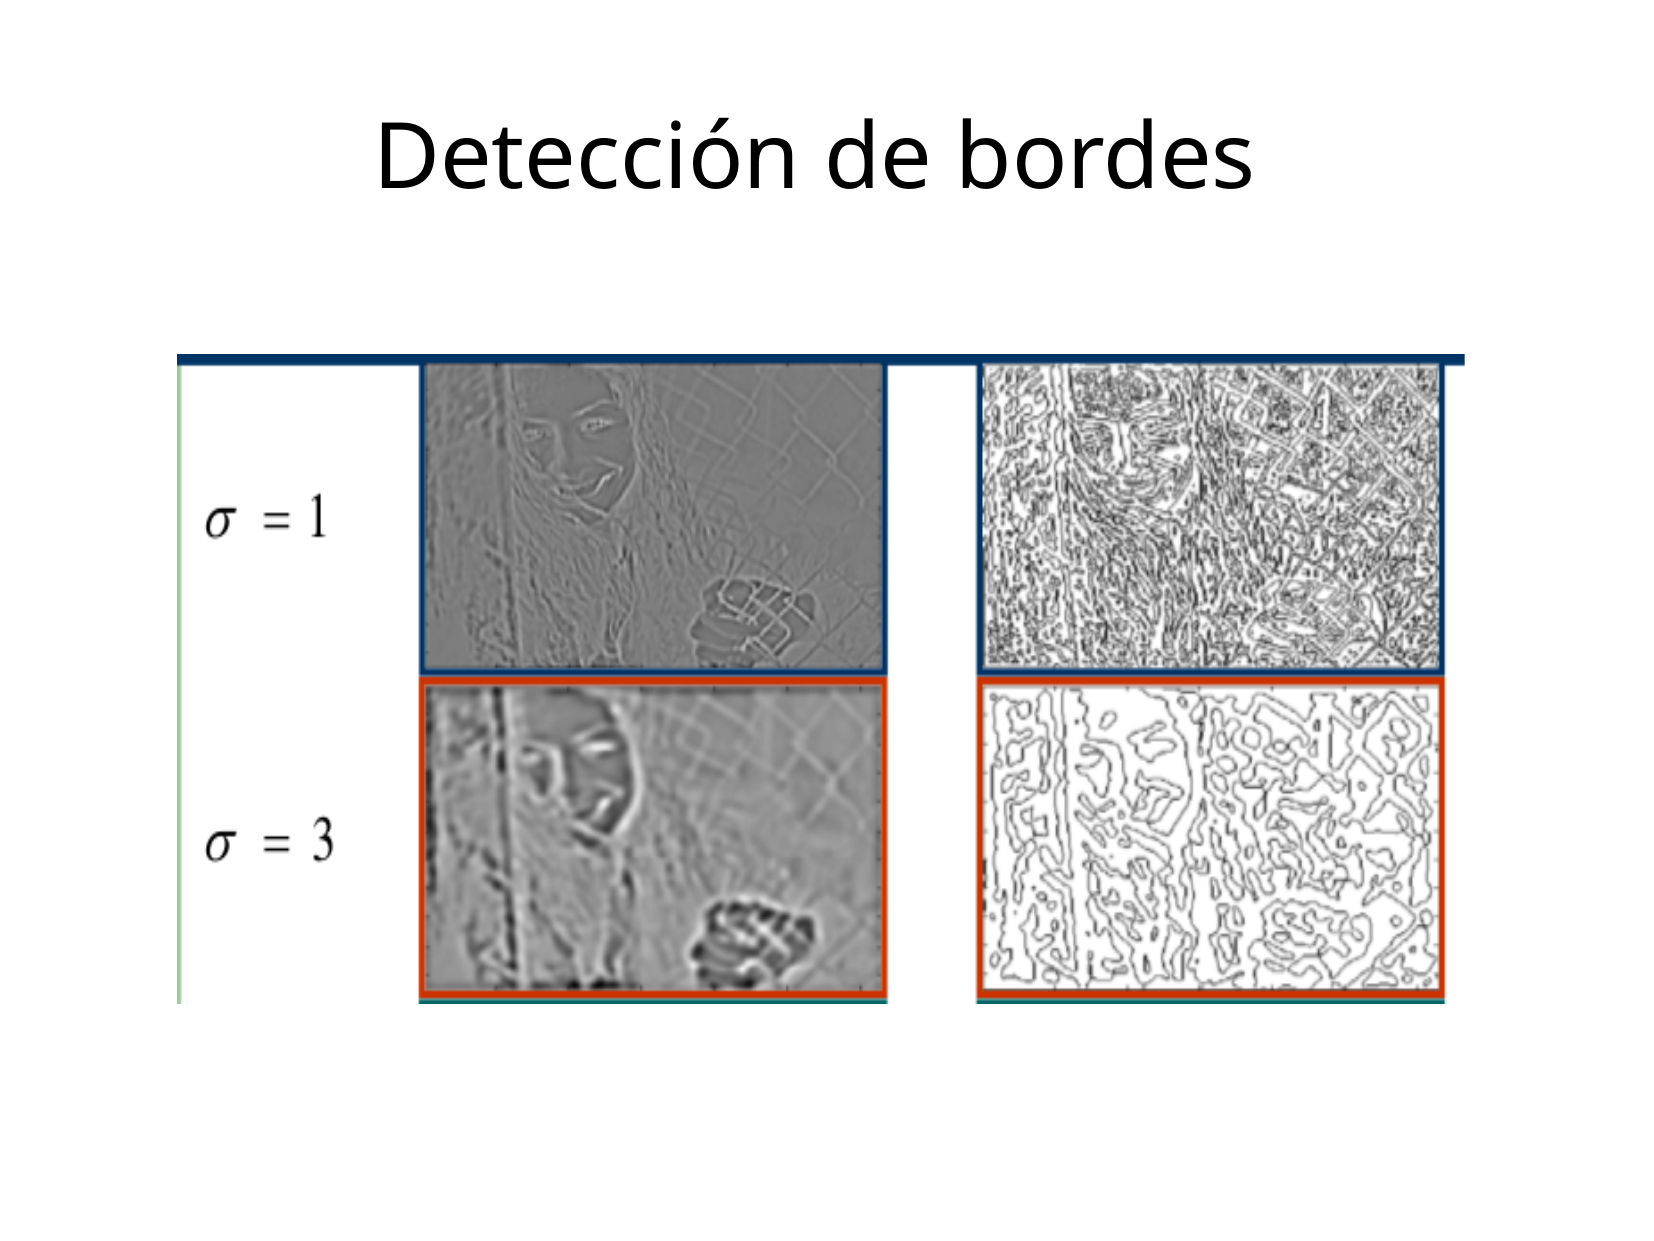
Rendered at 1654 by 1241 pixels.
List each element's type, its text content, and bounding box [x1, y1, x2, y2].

picture [177, 354, 1465, 1004]
title Detección de bordes [82, 49, 1571, 257]
